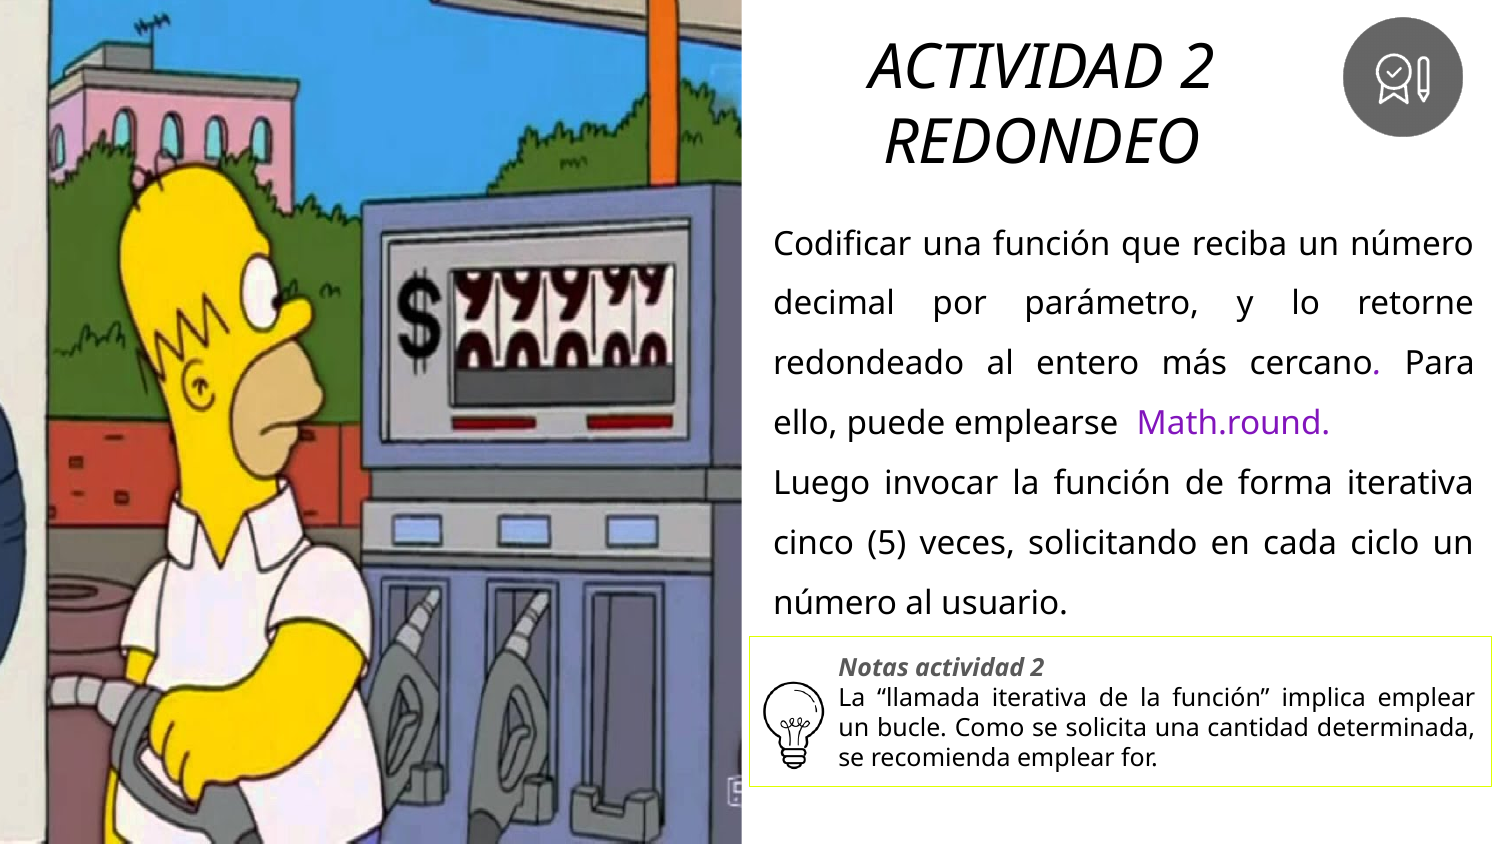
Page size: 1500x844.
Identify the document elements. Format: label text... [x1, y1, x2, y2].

picture [1343, 17, 1463, 137]
text_box Notas actividad 2 La “llamada iterativa de la función” implica emplear un bucle. Como se solicita una cantidad determinada, se recomienda emplear for. [749, 636, 1492, 787]
picture [758, 677, 826, 770]
text_box Codificar una función que reciba un número decimal por parámetro, y lo retorne redondeado al entero más cercano. Para ello, puede emplearse Math.round. Luego invocar la función de forma iterativa cinco (5) veces, solicitando en cada ciclo un número al usuario. [758, 186, 1491, 636]
picture [0, 0, 742, 844]
text_box ACTIVIDAD 2 REDONDEO [742, 10, 1353, 173]
